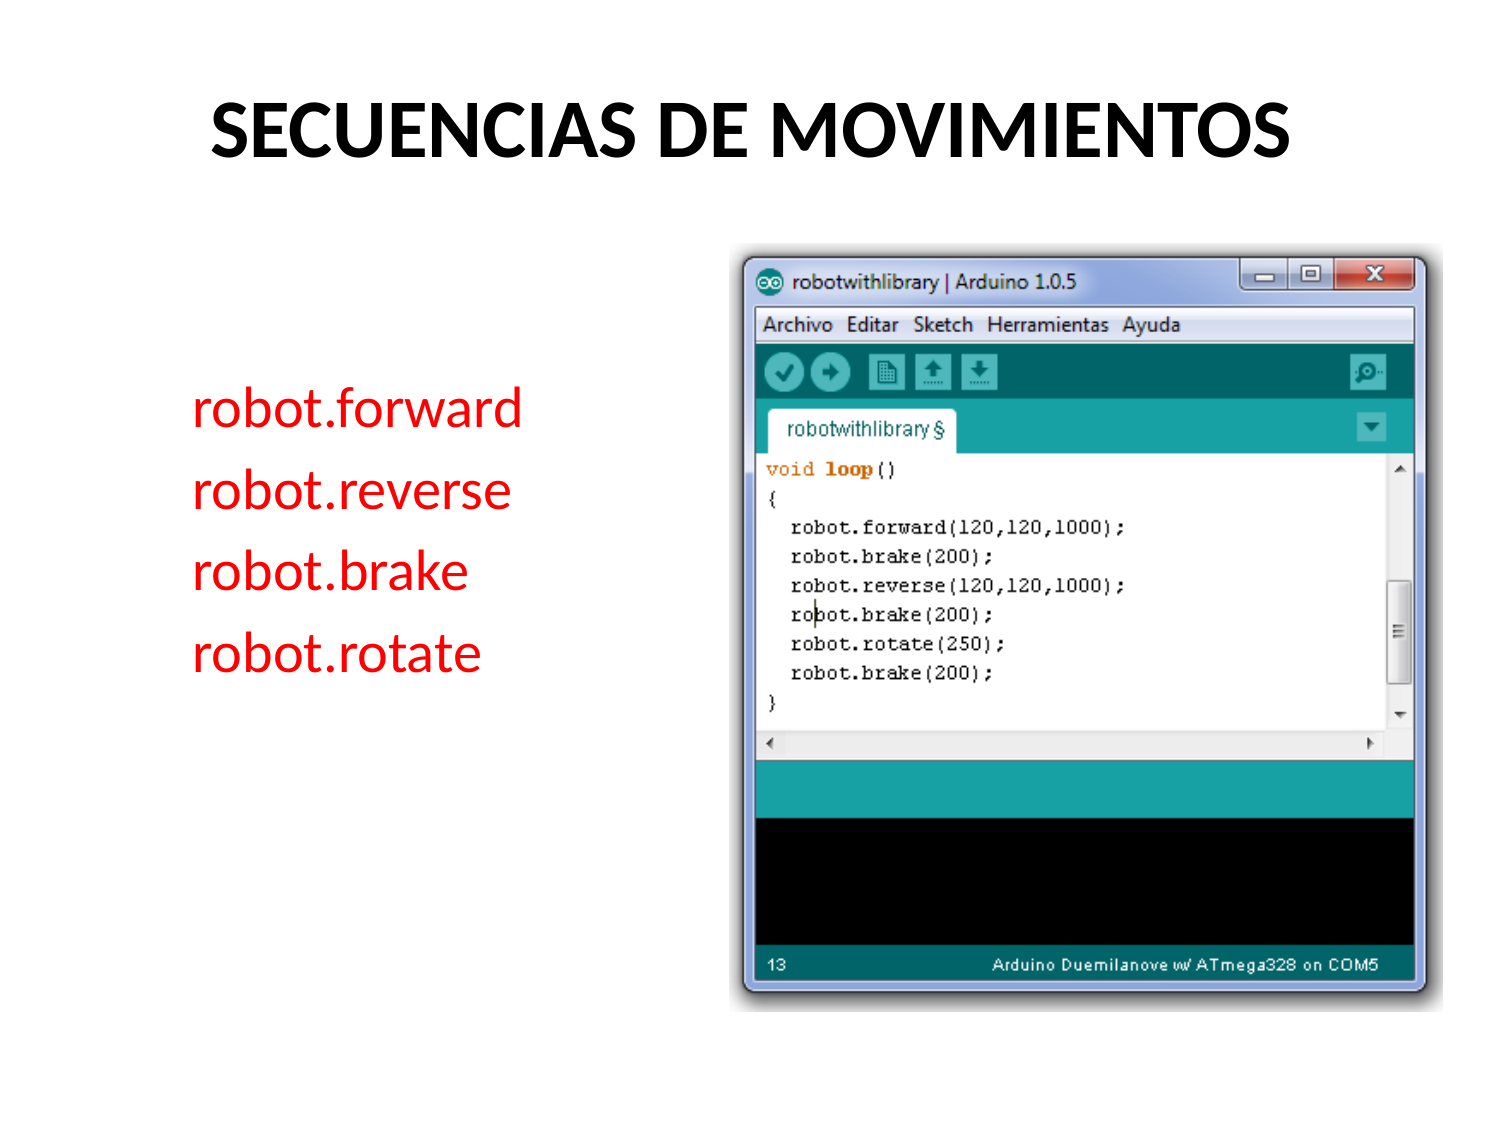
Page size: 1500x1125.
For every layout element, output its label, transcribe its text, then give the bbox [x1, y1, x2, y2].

picture [729, 243, 1443, 1012]
list robot.forward robot.reverse robot.brake robot.rotate [112, 361, 668, 851]
title SECUENCIAS DE MOVIMIENTOS [76, 30, 1427, 219]
